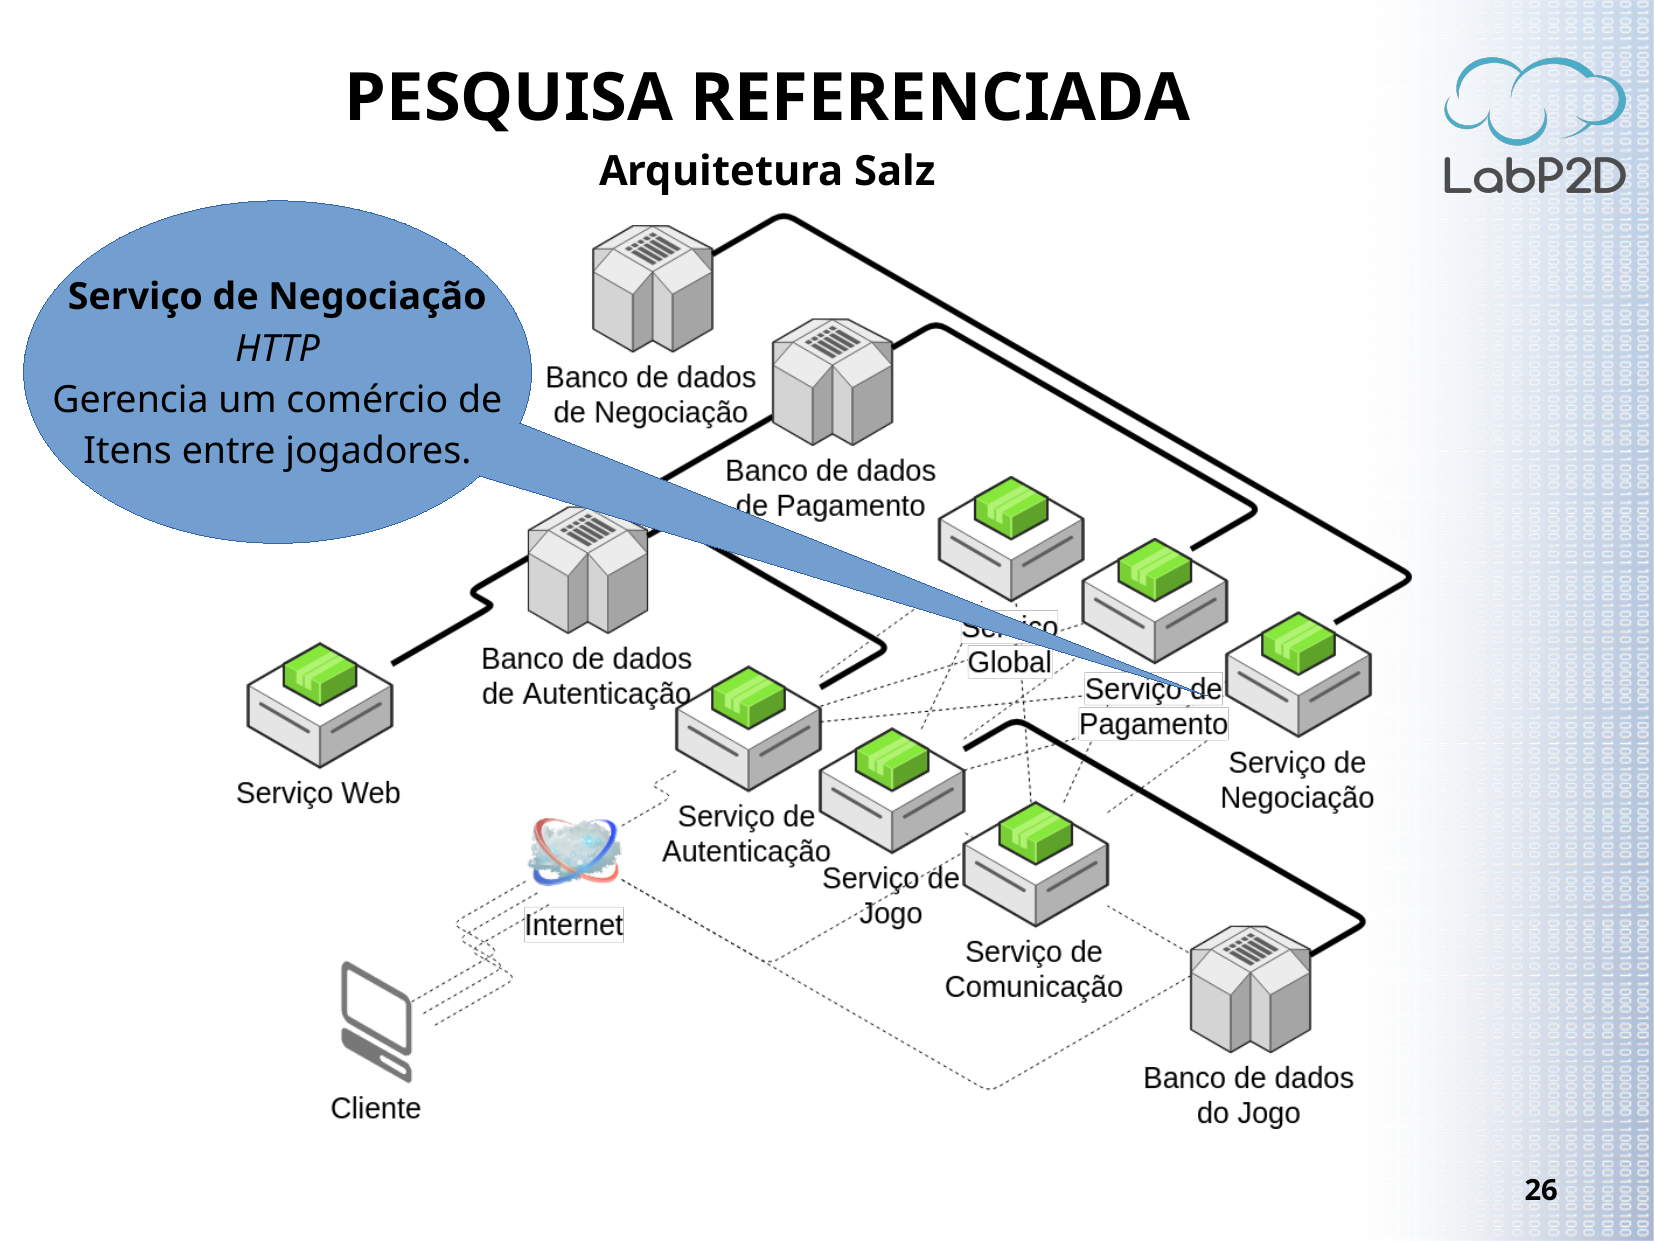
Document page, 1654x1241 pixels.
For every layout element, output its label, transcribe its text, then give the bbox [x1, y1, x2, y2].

title PESQUISA REFERENCIADA Arquitetura Salz [82, 19, 1453, 227]
picture [236, 1, 1654, 1240]
text_box Serviço de Negociação HTTP Gerencia um comércio de Itens entre jogadores. [23, 200, 1208, 696]
